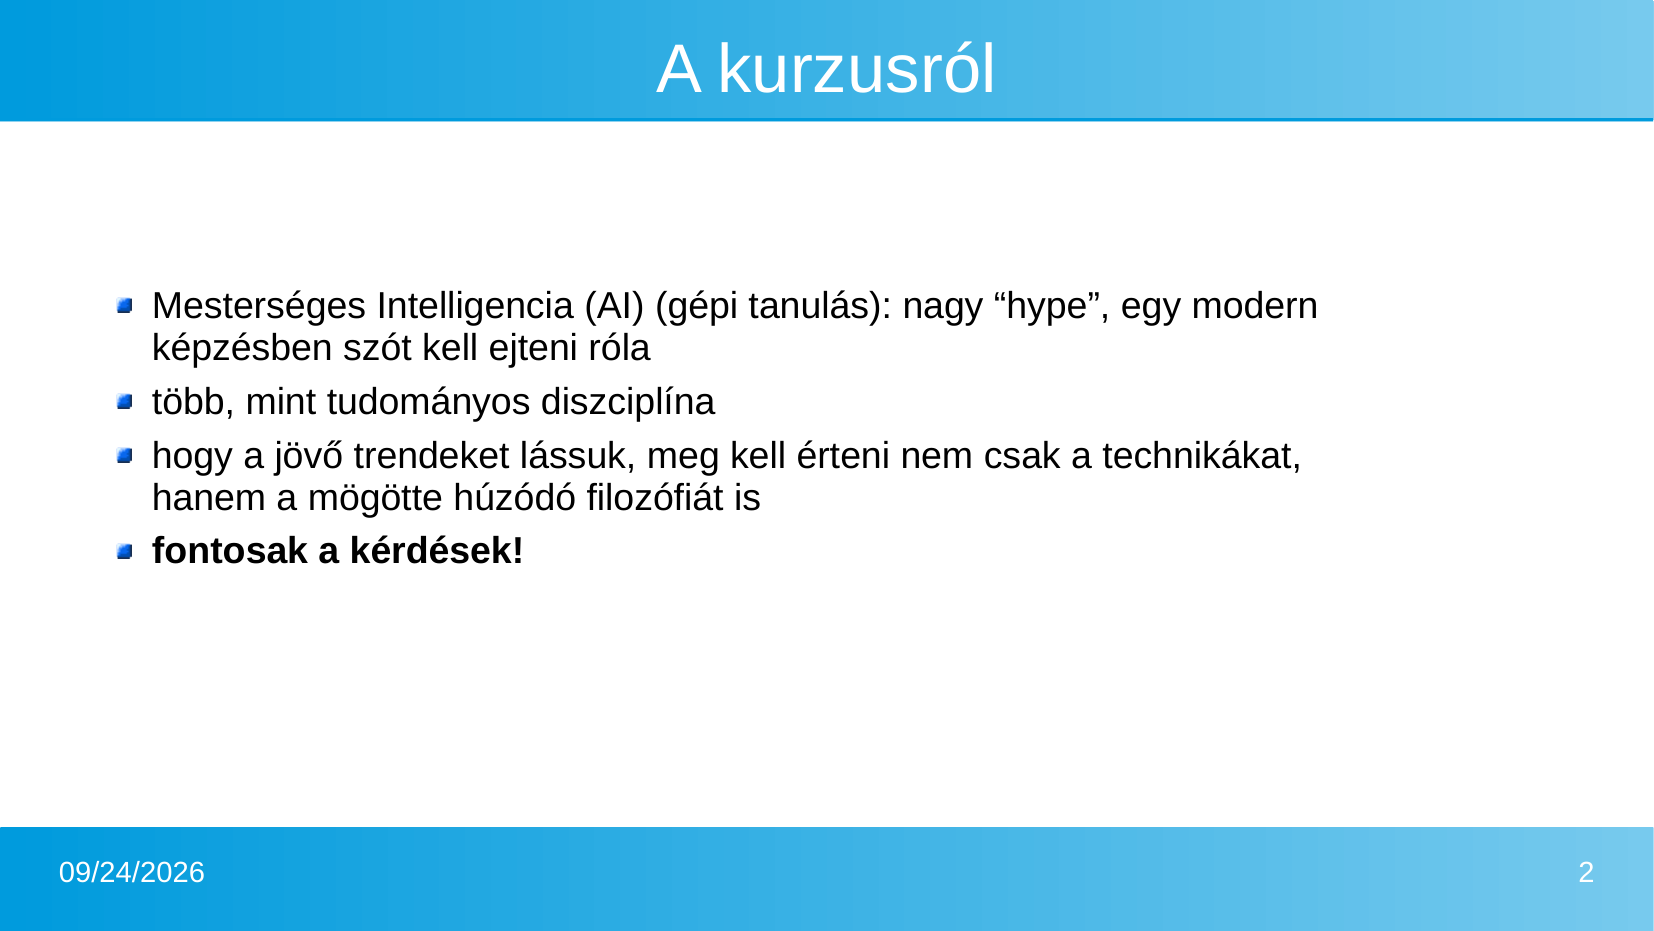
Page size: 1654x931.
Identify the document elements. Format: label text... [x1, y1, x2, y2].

text_box Mesterséges Intelligencia (AI) (gépi tanulás): nagy “hype”, egy modern képzésben szót kell ejteni róla több, mint tudományos diszciplína hogy a jövő trendeket lássuk, meg kell érteni nem csak a technikákat, hanem a mögötte húzódó filozófiát is fontosak a kérdések! [101, 234, 1426, 580]
title A kurzusról [59, 29, 1595, 108]
